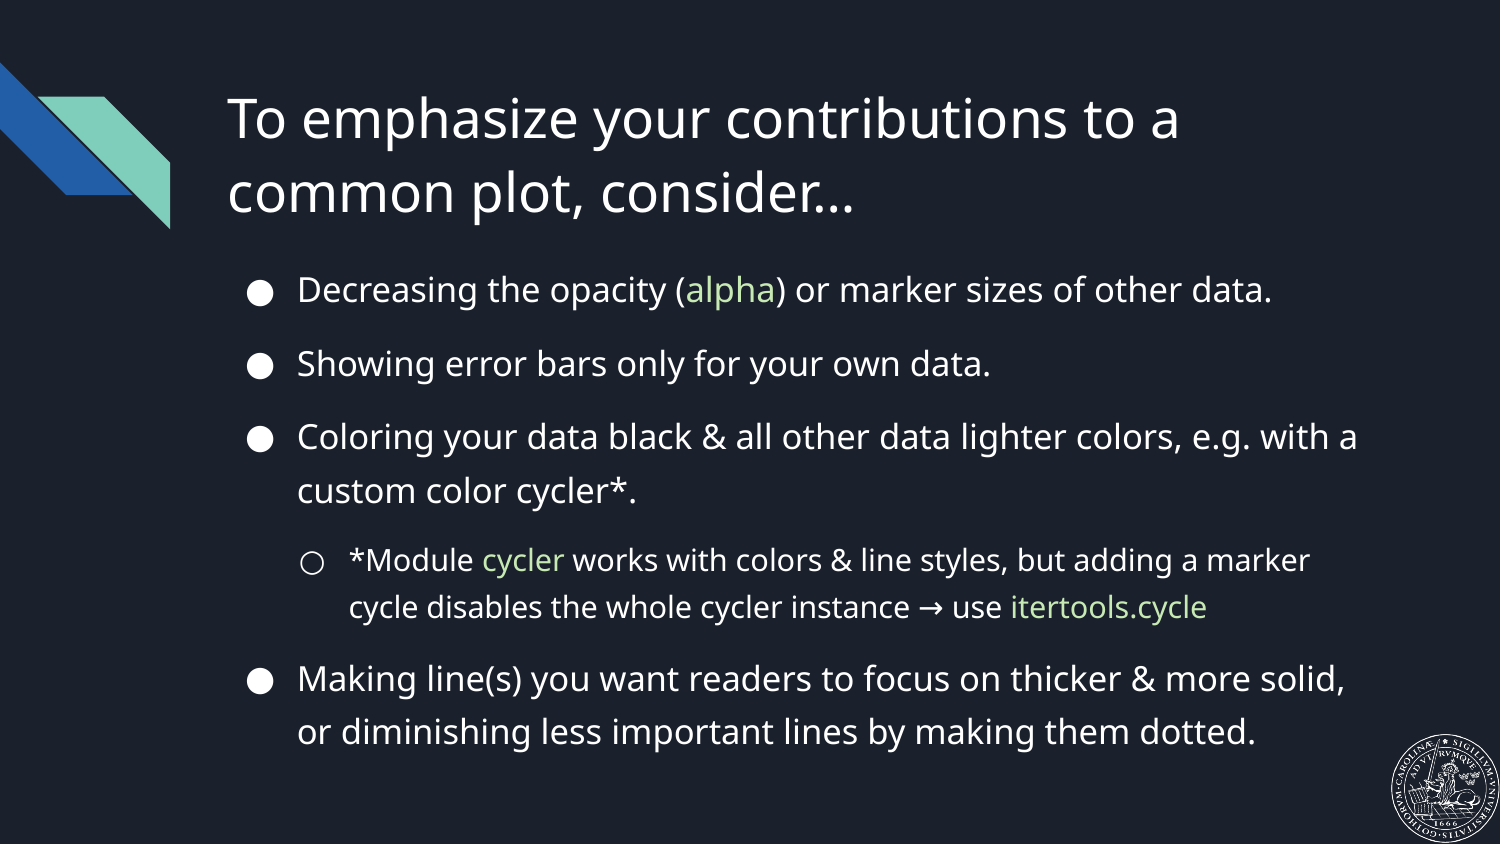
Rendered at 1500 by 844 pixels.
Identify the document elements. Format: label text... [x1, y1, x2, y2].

picture [1382, 724, 1500, 844]
title To emphasize your contributions to a common plot, consider… [212, 64, 1368, 243]
list Decreasing the opacity (alpha) or marker sizes of other data. Showing error bars only for your own data. Coloring your data black & all other data lighter colors, e.g. with a custom color cycler*. *Module cycler works with colors & line styles, but adding a marker cycle disables the whole cycler instance → use itertools.cycle Making line(s) you want readers to focus on thicker & more solid, or diminishing less important lines by making them dotted. [212, 243, 1383, 779]
